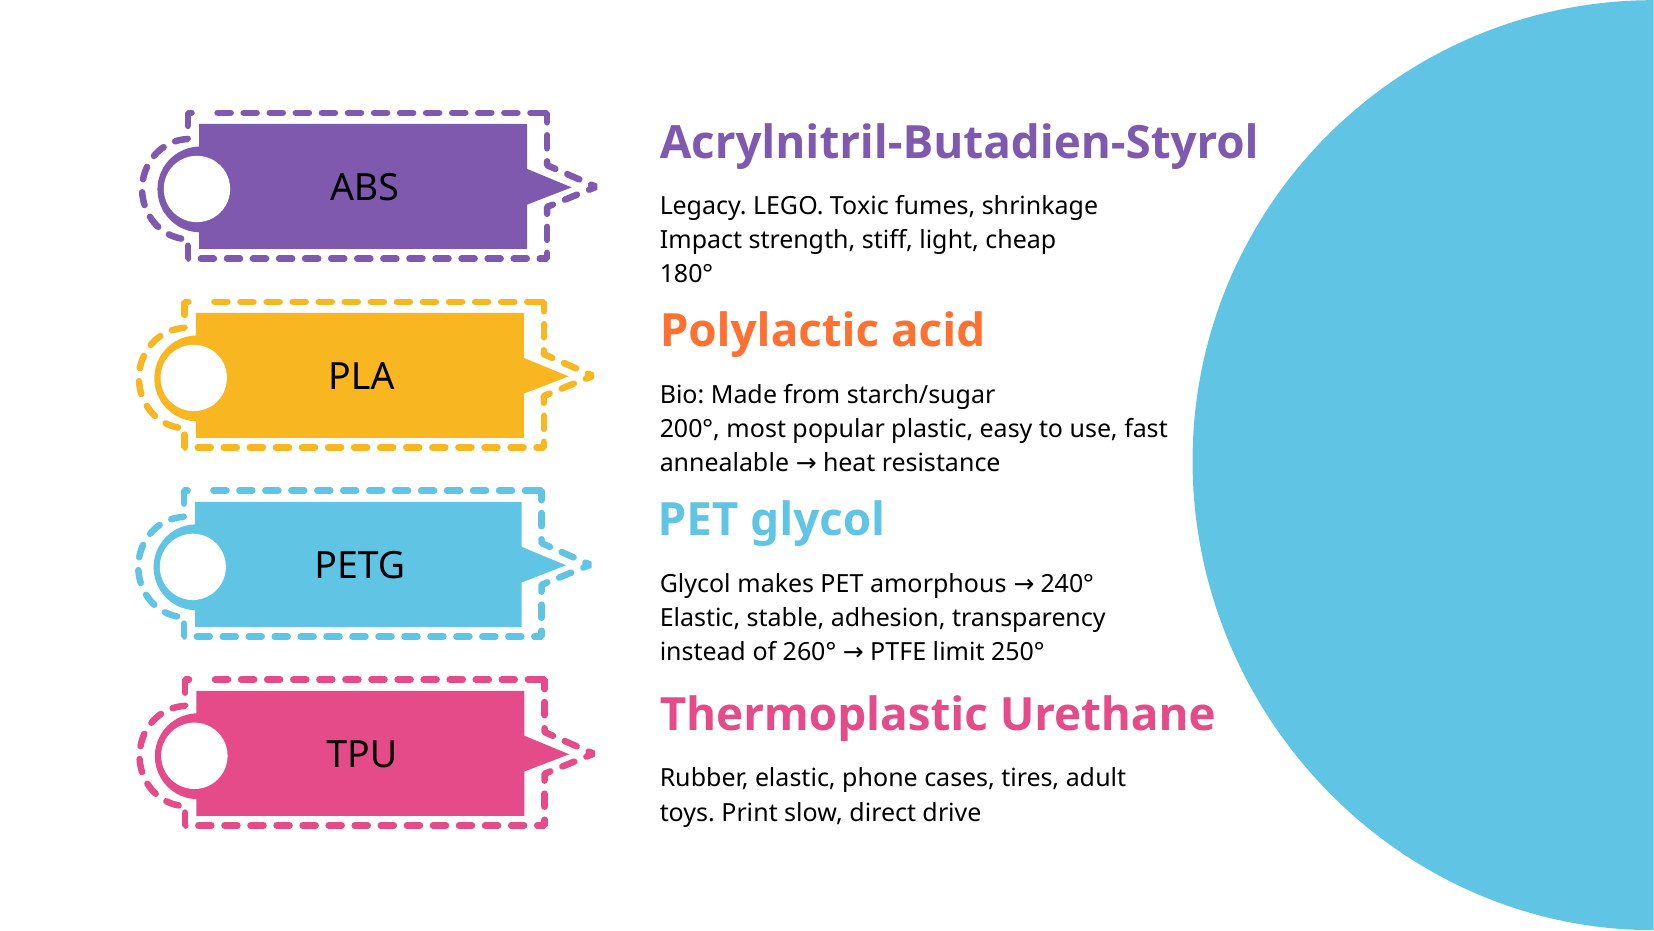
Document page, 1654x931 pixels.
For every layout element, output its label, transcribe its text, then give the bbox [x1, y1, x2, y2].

text_box [161, 722, 228, 790]
title Thermoplastic Urethane [659, 649, 1300, 776]
title Acrylnitril-Butadien-Styrol [659, 78, 1329, 204]
title Rubber, elastic, phone cases, tires, adult toys. Print slow, direct drive [659, 760, 1182, 861]
text_box ABS [157, 123, 572, 249]
title Glycol makes PET amorphous → 240° Elastic, stable, adhesion, transparency instead of 260° → PTFE limit 250° [659, 565, 1182, 649]
title PET glycol [657, 455, 1654, 581]
text_box [163, 155, 231, 223]
text_box PETG [153, 501, 567, 627]
title Legacy. LEGO. Toxic fumes, shrinkage Impact strength, stiff, light, cheap 180° [659, 187, 1182, 288]
title Bio: Made from starch/sugar 200°, most popular plastic, easy to use, fast annealable → heat resistance [659, 376, 1182, 455]
text_box PLA [154, 312, 569, 438]
title Polylactic acid [659, 277, 1156, 376]
text_box [160, 344, 227, 412]
text_box [159, 533, 226, 601]
text_box TPU [154, 690, 570, 816]
